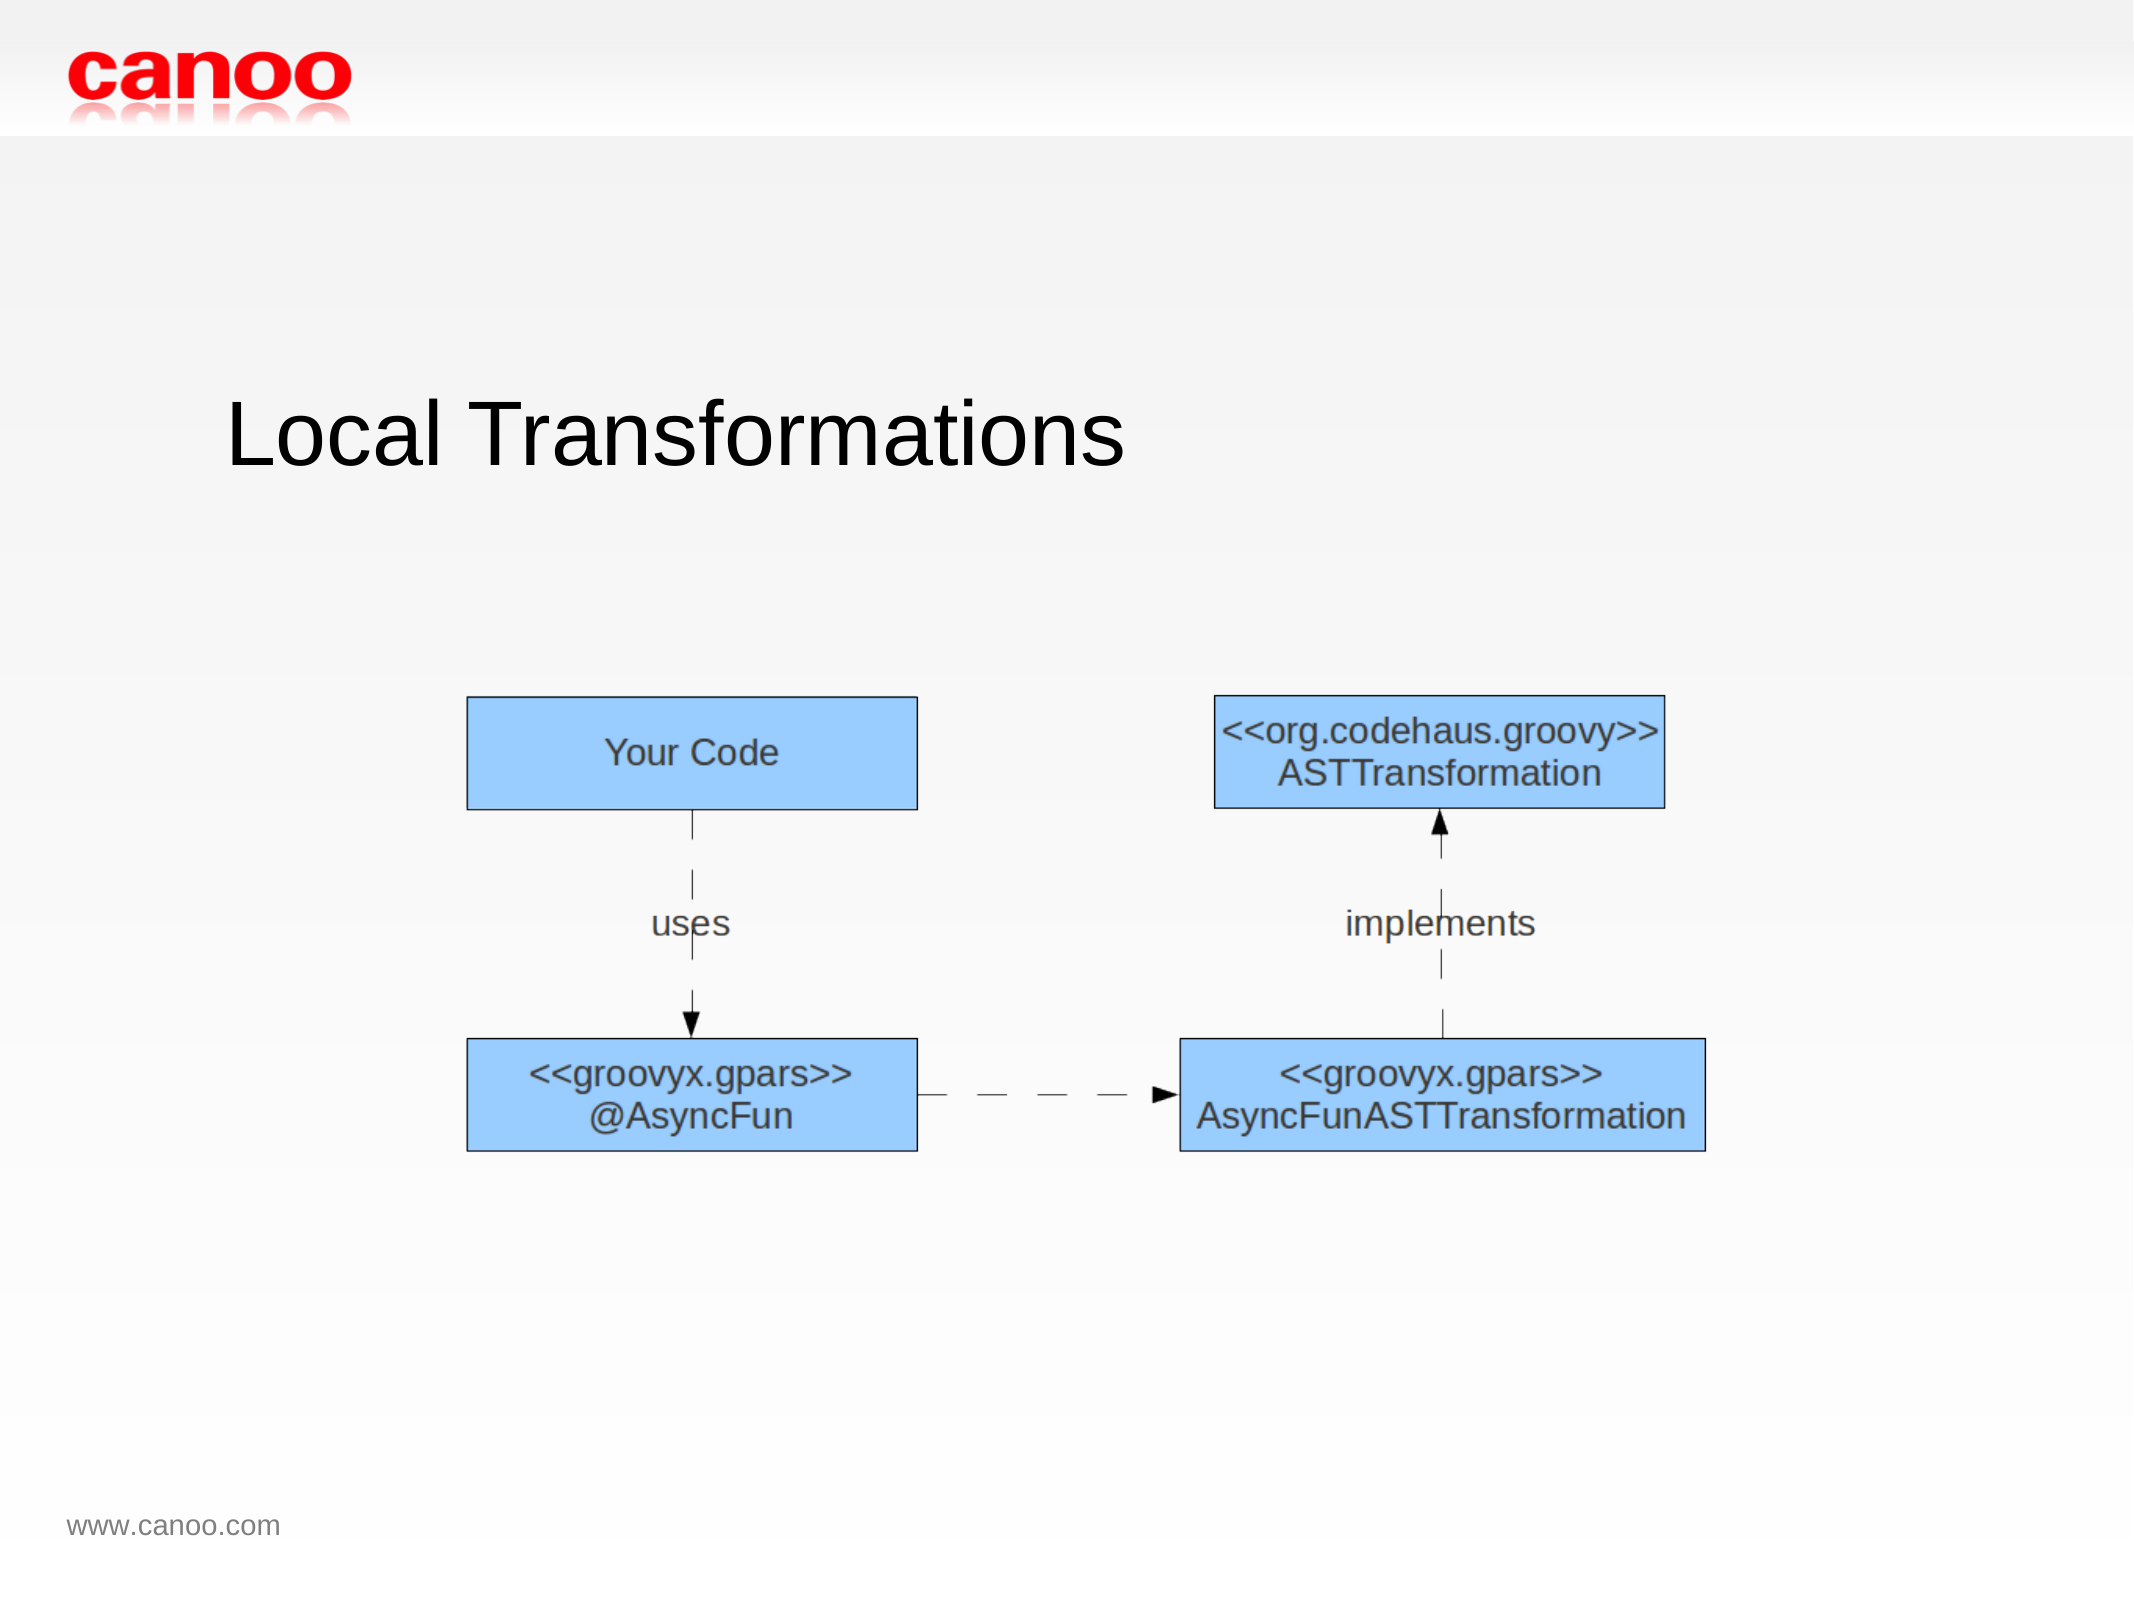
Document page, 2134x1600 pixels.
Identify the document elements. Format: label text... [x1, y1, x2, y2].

picture [426, 670, 1730, 1182]
picture [65, 48, 353, 154]
text_box Local Transformations [225, 373, 1790, 1395]
